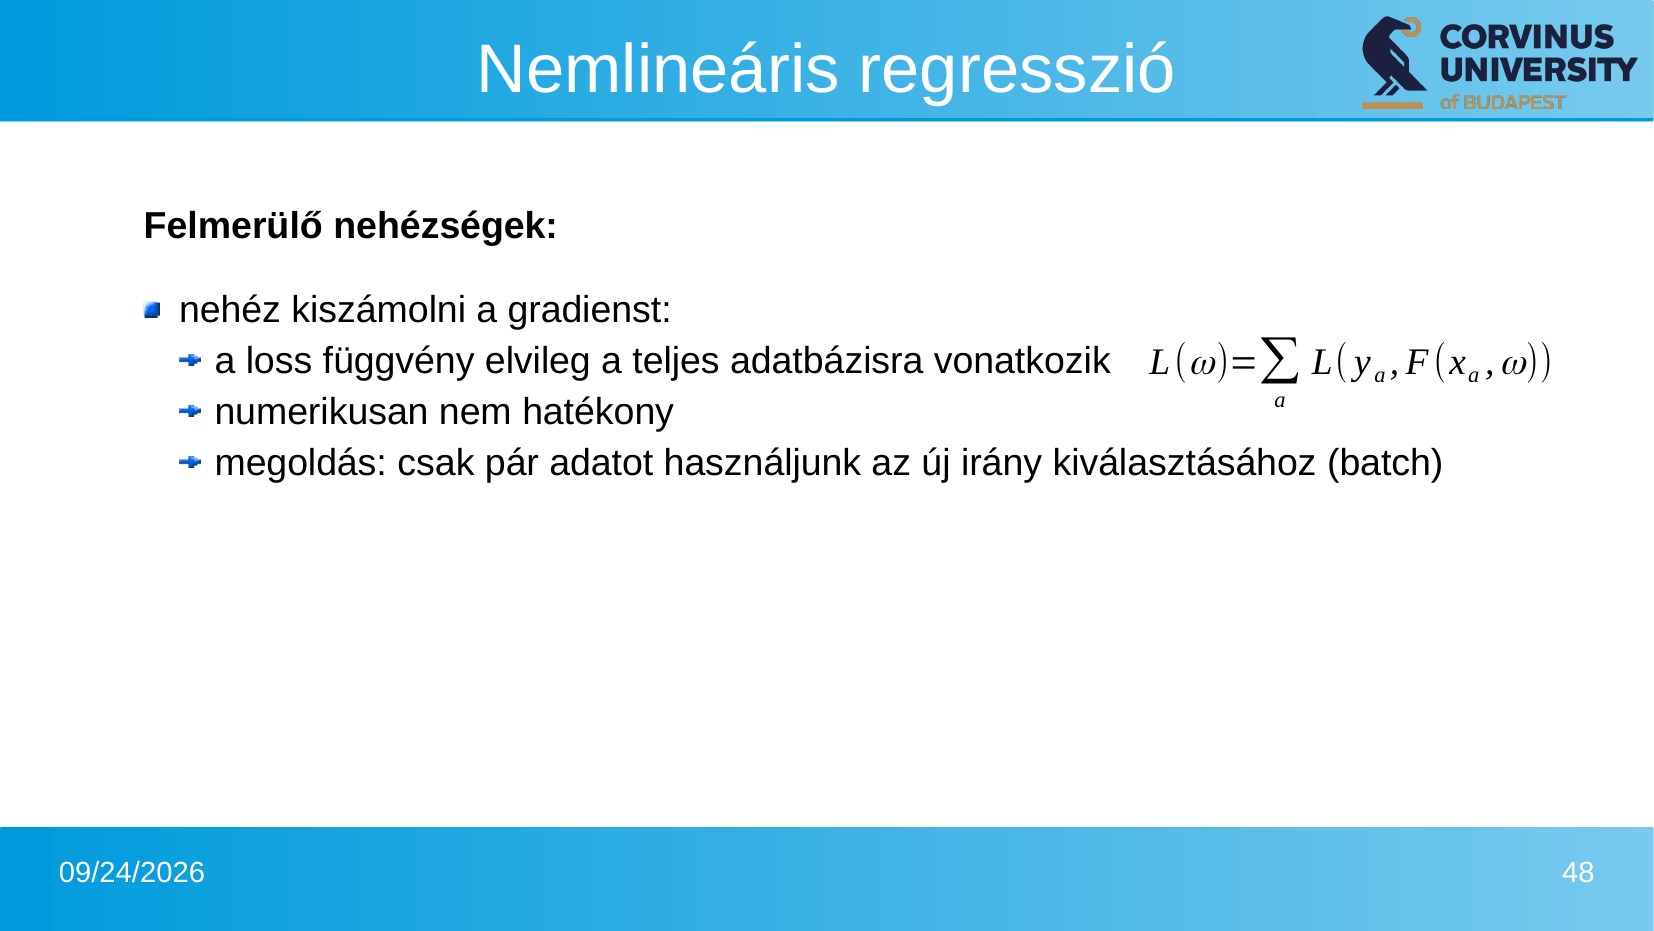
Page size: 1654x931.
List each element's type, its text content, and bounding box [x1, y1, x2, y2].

text_box Felmerülő nehézségek: nehéz kiszámolni a gradienst: a loss függvény elvileg a teljes adatbázisra vonatkozik numerikusan nem hatékony megoldás: csak pár adatot használjunk az új irány kiválasztásához (batch) [128, 196, 1608, 531]
chart [1147, 335, 1553, 412]
title Nemlineáris regresszió [59, 29, 1362, 108]
picture [1362, 16, 1638, 109]
